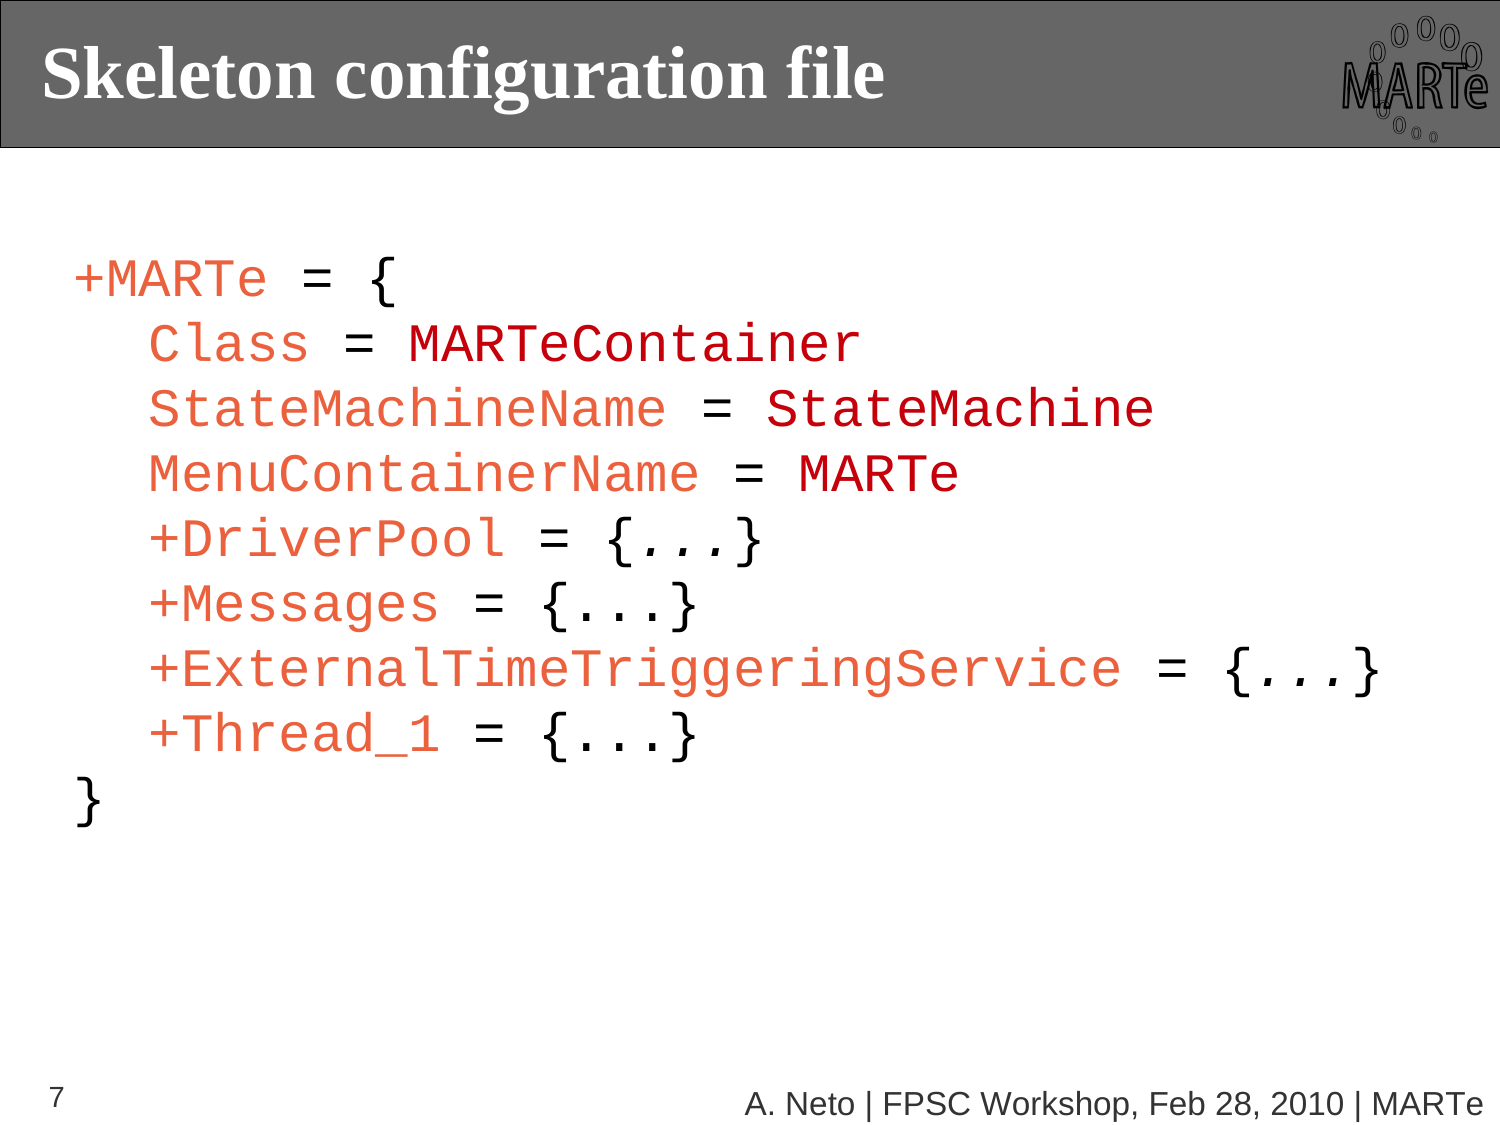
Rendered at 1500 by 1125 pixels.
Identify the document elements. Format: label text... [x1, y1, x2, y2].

text_box +MARTe = { Class = MARTeContainer StateMachineName = StateMachine MenuContainerName = MARTe +DriverPool = {...} +Messages = {...} +ExternalTimeTriggeringService = {...} +Thread_1 = {...} } [59, 235, 1418, 1034]
picture [1340, 0, 1489, 148]
title Skeleton configuration file [41, 0, 1128, 148]
